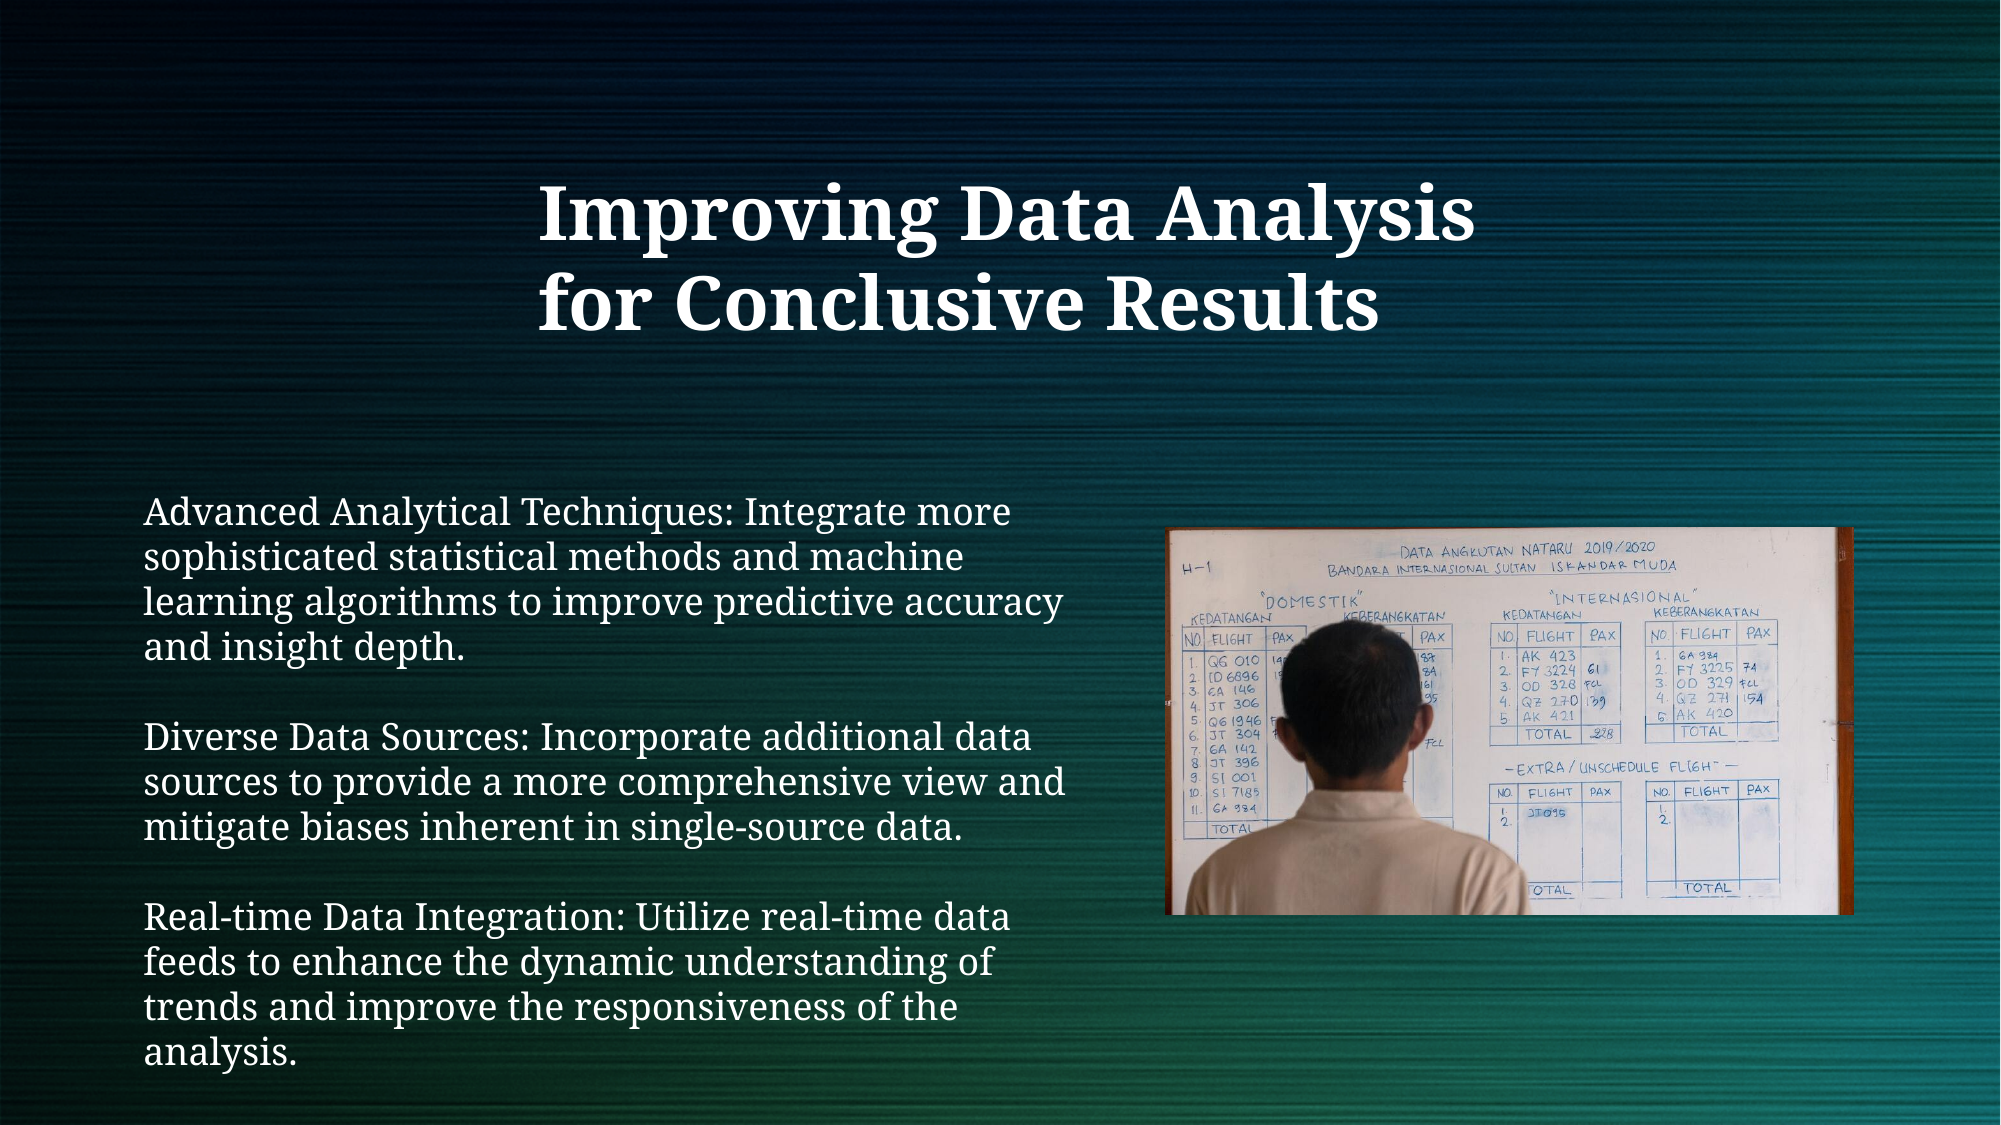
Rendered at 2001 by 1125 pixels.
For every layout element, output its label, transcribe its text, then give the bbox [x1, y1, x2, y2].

picture [1165, 527, 1854, 915]
text_box Improving Data Analysis for Conclusive Results [523, 158, 1523, 356]
text_box Advanced Analytical Techniques: Integrate more sophisticated statistical methods and machine learning algorithms to improve predictive accuracy and insight depth. Diverse Data Sources: Incorporate additional data sources to provide a more comprehensive view and mitigate biases inherent in single-source data. Real-time Data Integration: Utilize real-time data feeds to enhance the dynamic understanding of trends and improve the responsiveness of the analysis. [128, 480, 1129, 1042]
